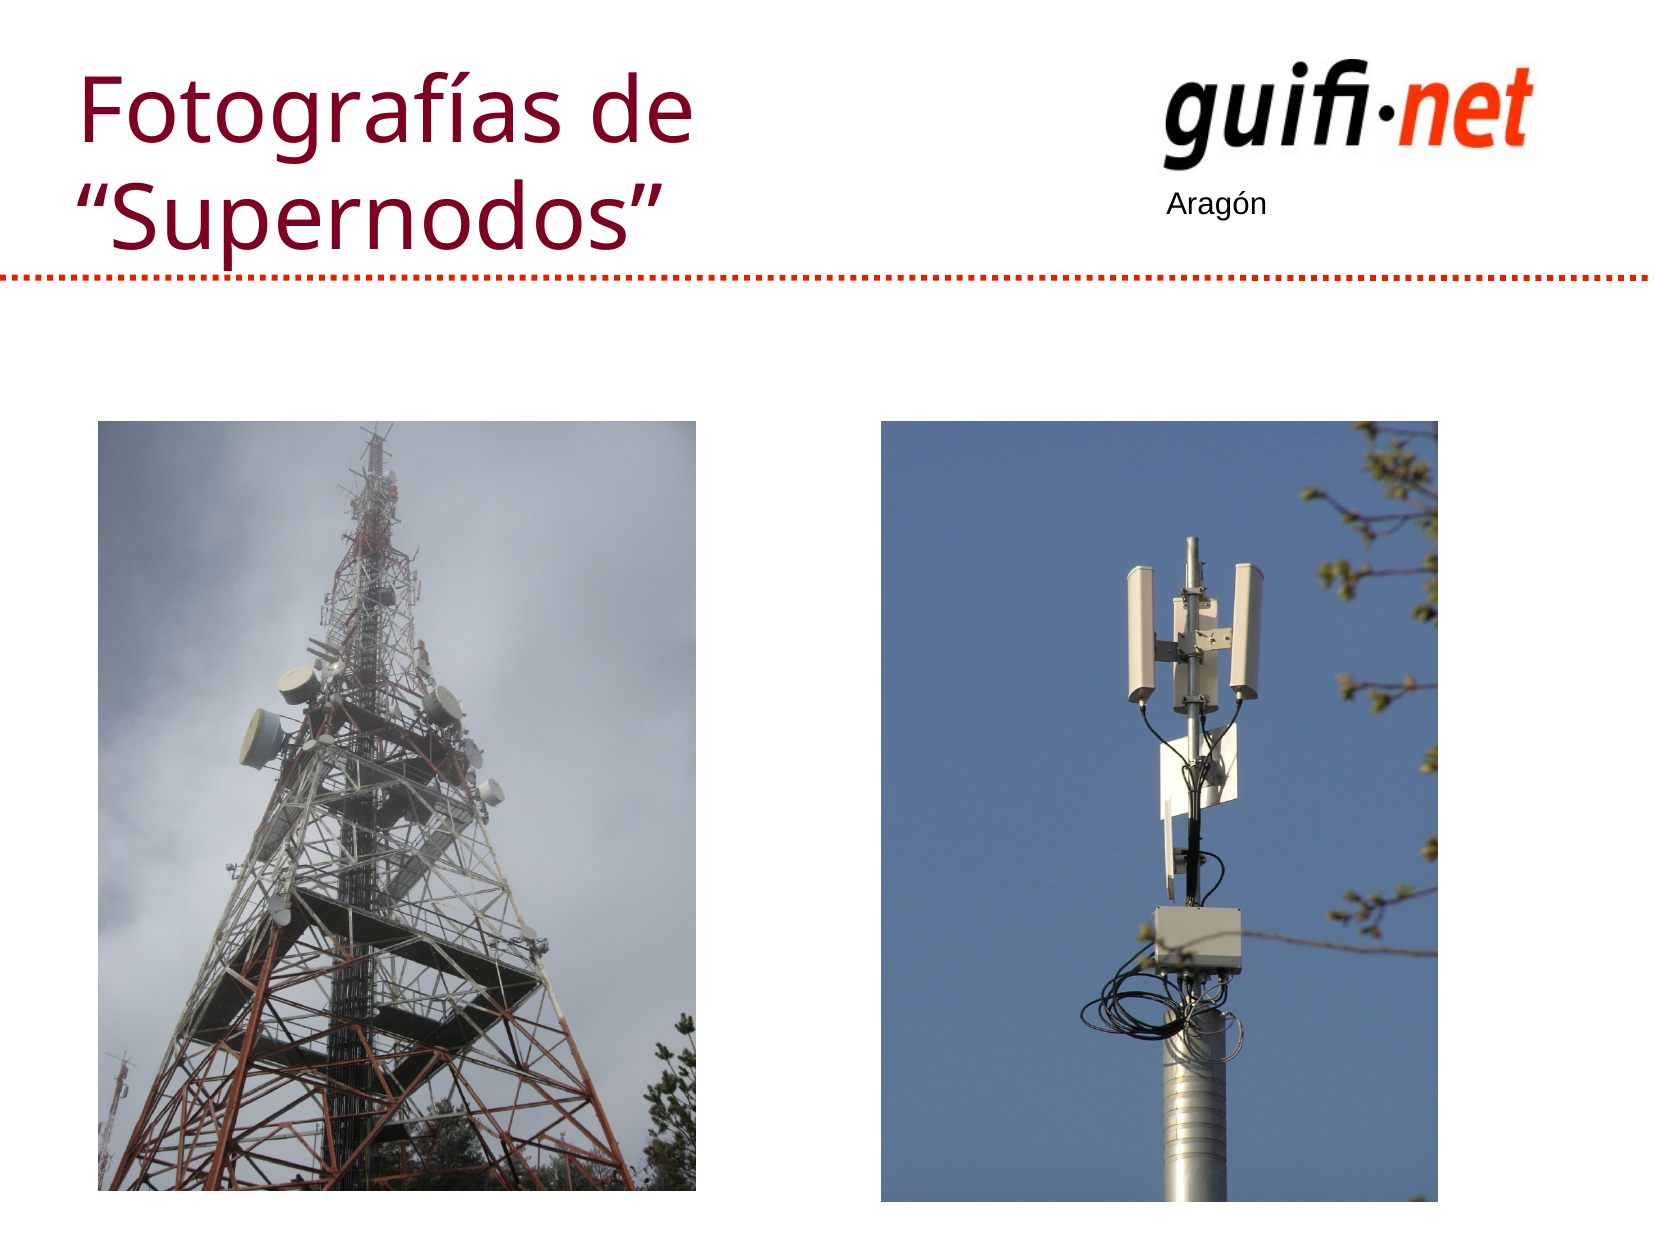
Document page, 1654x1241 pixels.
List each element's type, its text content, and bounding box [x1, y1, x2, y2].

picture [1157, 59, 1542, 172]
picture [98, 421, 696, 1191]
title Fotografías de “Supernodos” [76, 53, 1093, 272]
picture [881, 421, 1438, 1202]
